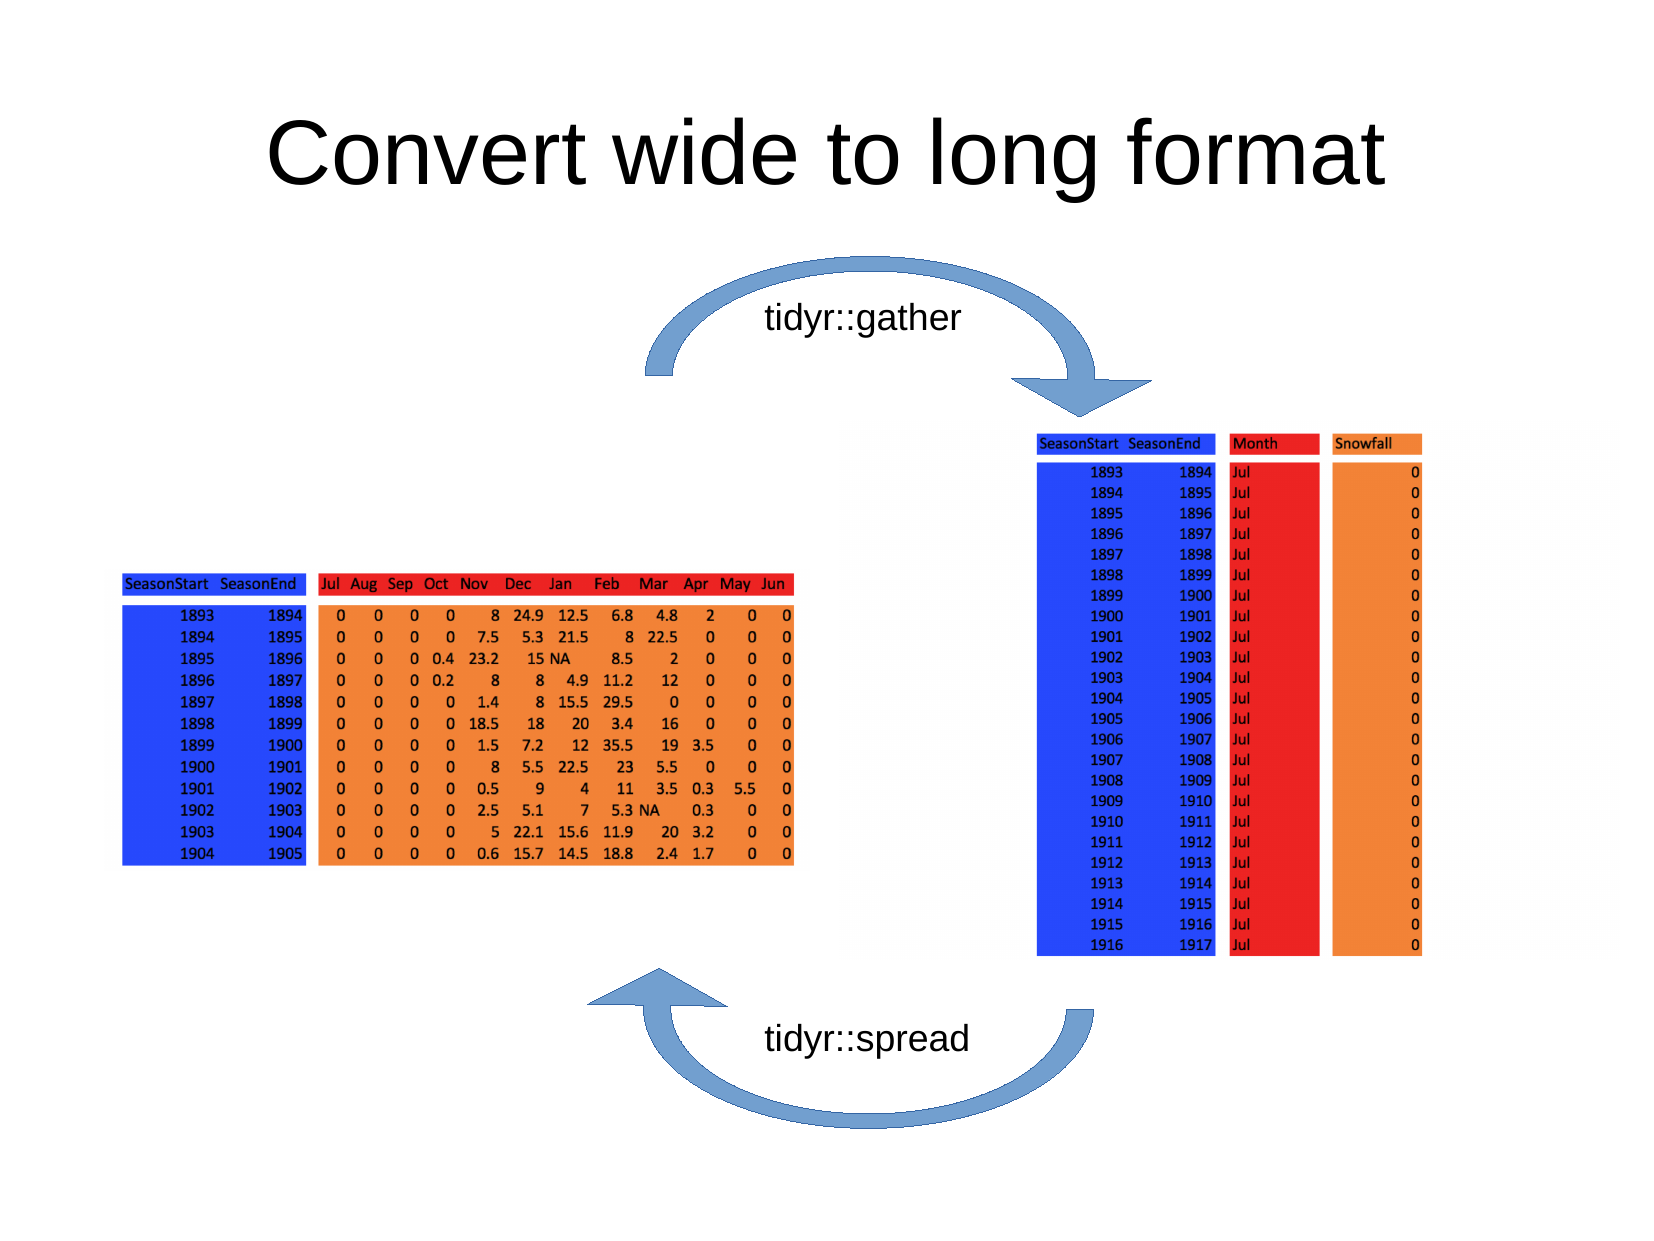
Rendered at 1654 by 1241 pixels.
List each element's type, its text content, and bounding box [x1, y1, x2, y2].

text_box [645, 256, 1152, 417]
text_box tidyr::gather [749, 289, 988, 361]
text_box [587, 968, 1094, 1129]
picture [104, 569, 811, 871]
text_box tidyr::spread [749, 1009, 988, 1082]
picture [839, 420, 1621, 960]
title Convert wide to long format [82, 49, 1571, 257]
